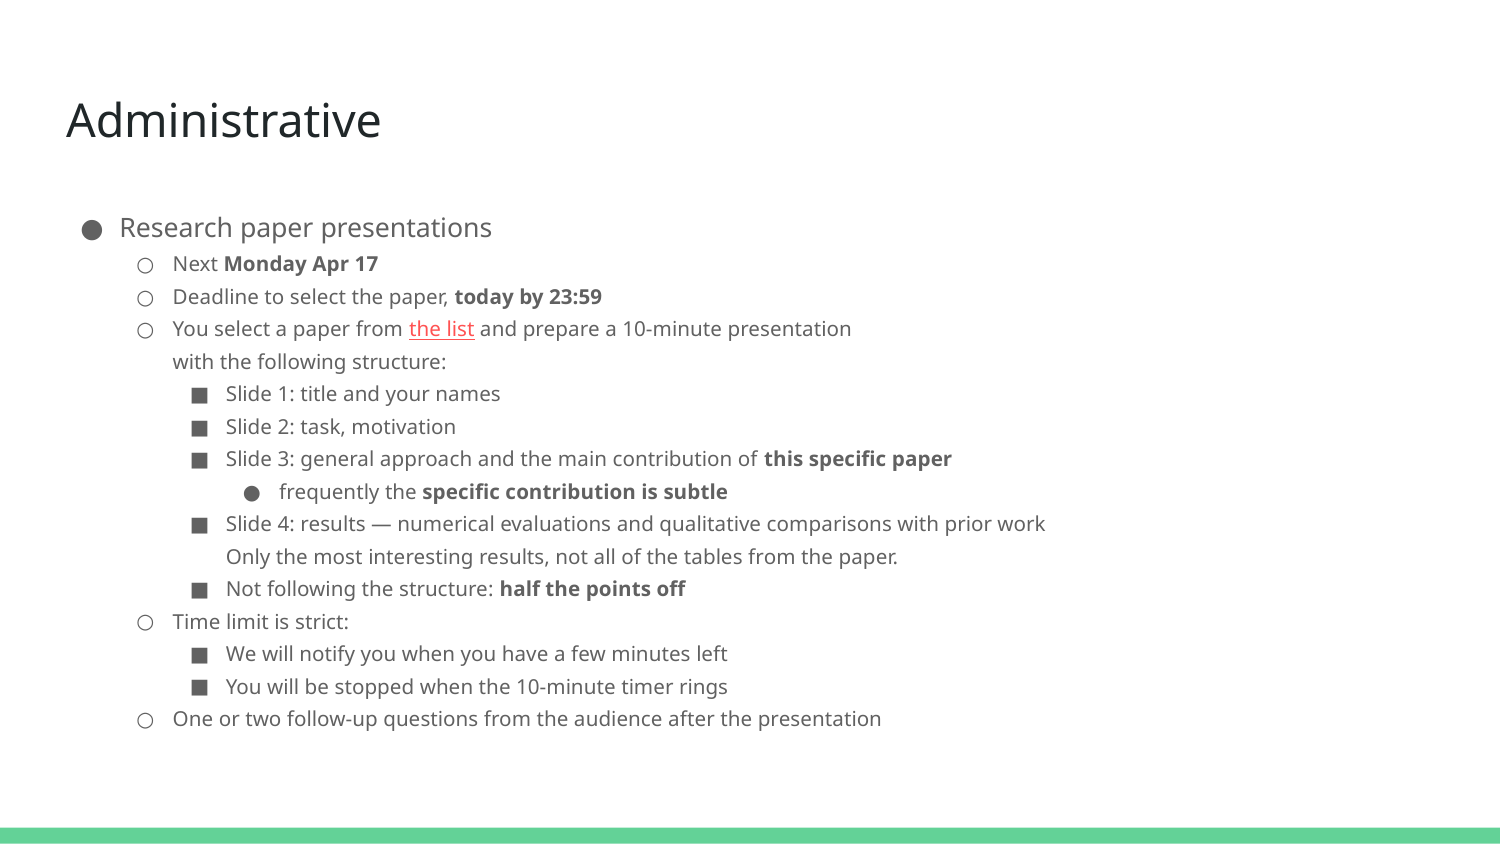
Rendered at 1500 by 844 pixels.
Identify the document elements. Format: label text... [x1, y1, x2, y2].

list Research paper presentations Next Monday Apr 17 Deadline to select the paper, today by 23:59 You select a paper from the list and prepare a 10-minute presentation with the following structure: Slide 1: title and your names Slide 2: task, motivation Slide 3: general approach and the main contribution of this specific paper frequently the specific contribution is subtle Slide 4: results — numerical evaluations and qualitative comparisons with prior work Only the most interesting results, not all of the tables from the paper. Not following the structure: half the points off Time limit is strict: We will notify you when you have a few minutes left You will be stopped when the 10-minute timer rings One or two follow-up questions from the audience after the presentation [51, 189, 1449, 750]
title Administrative [51, 72, 1449, 167]
